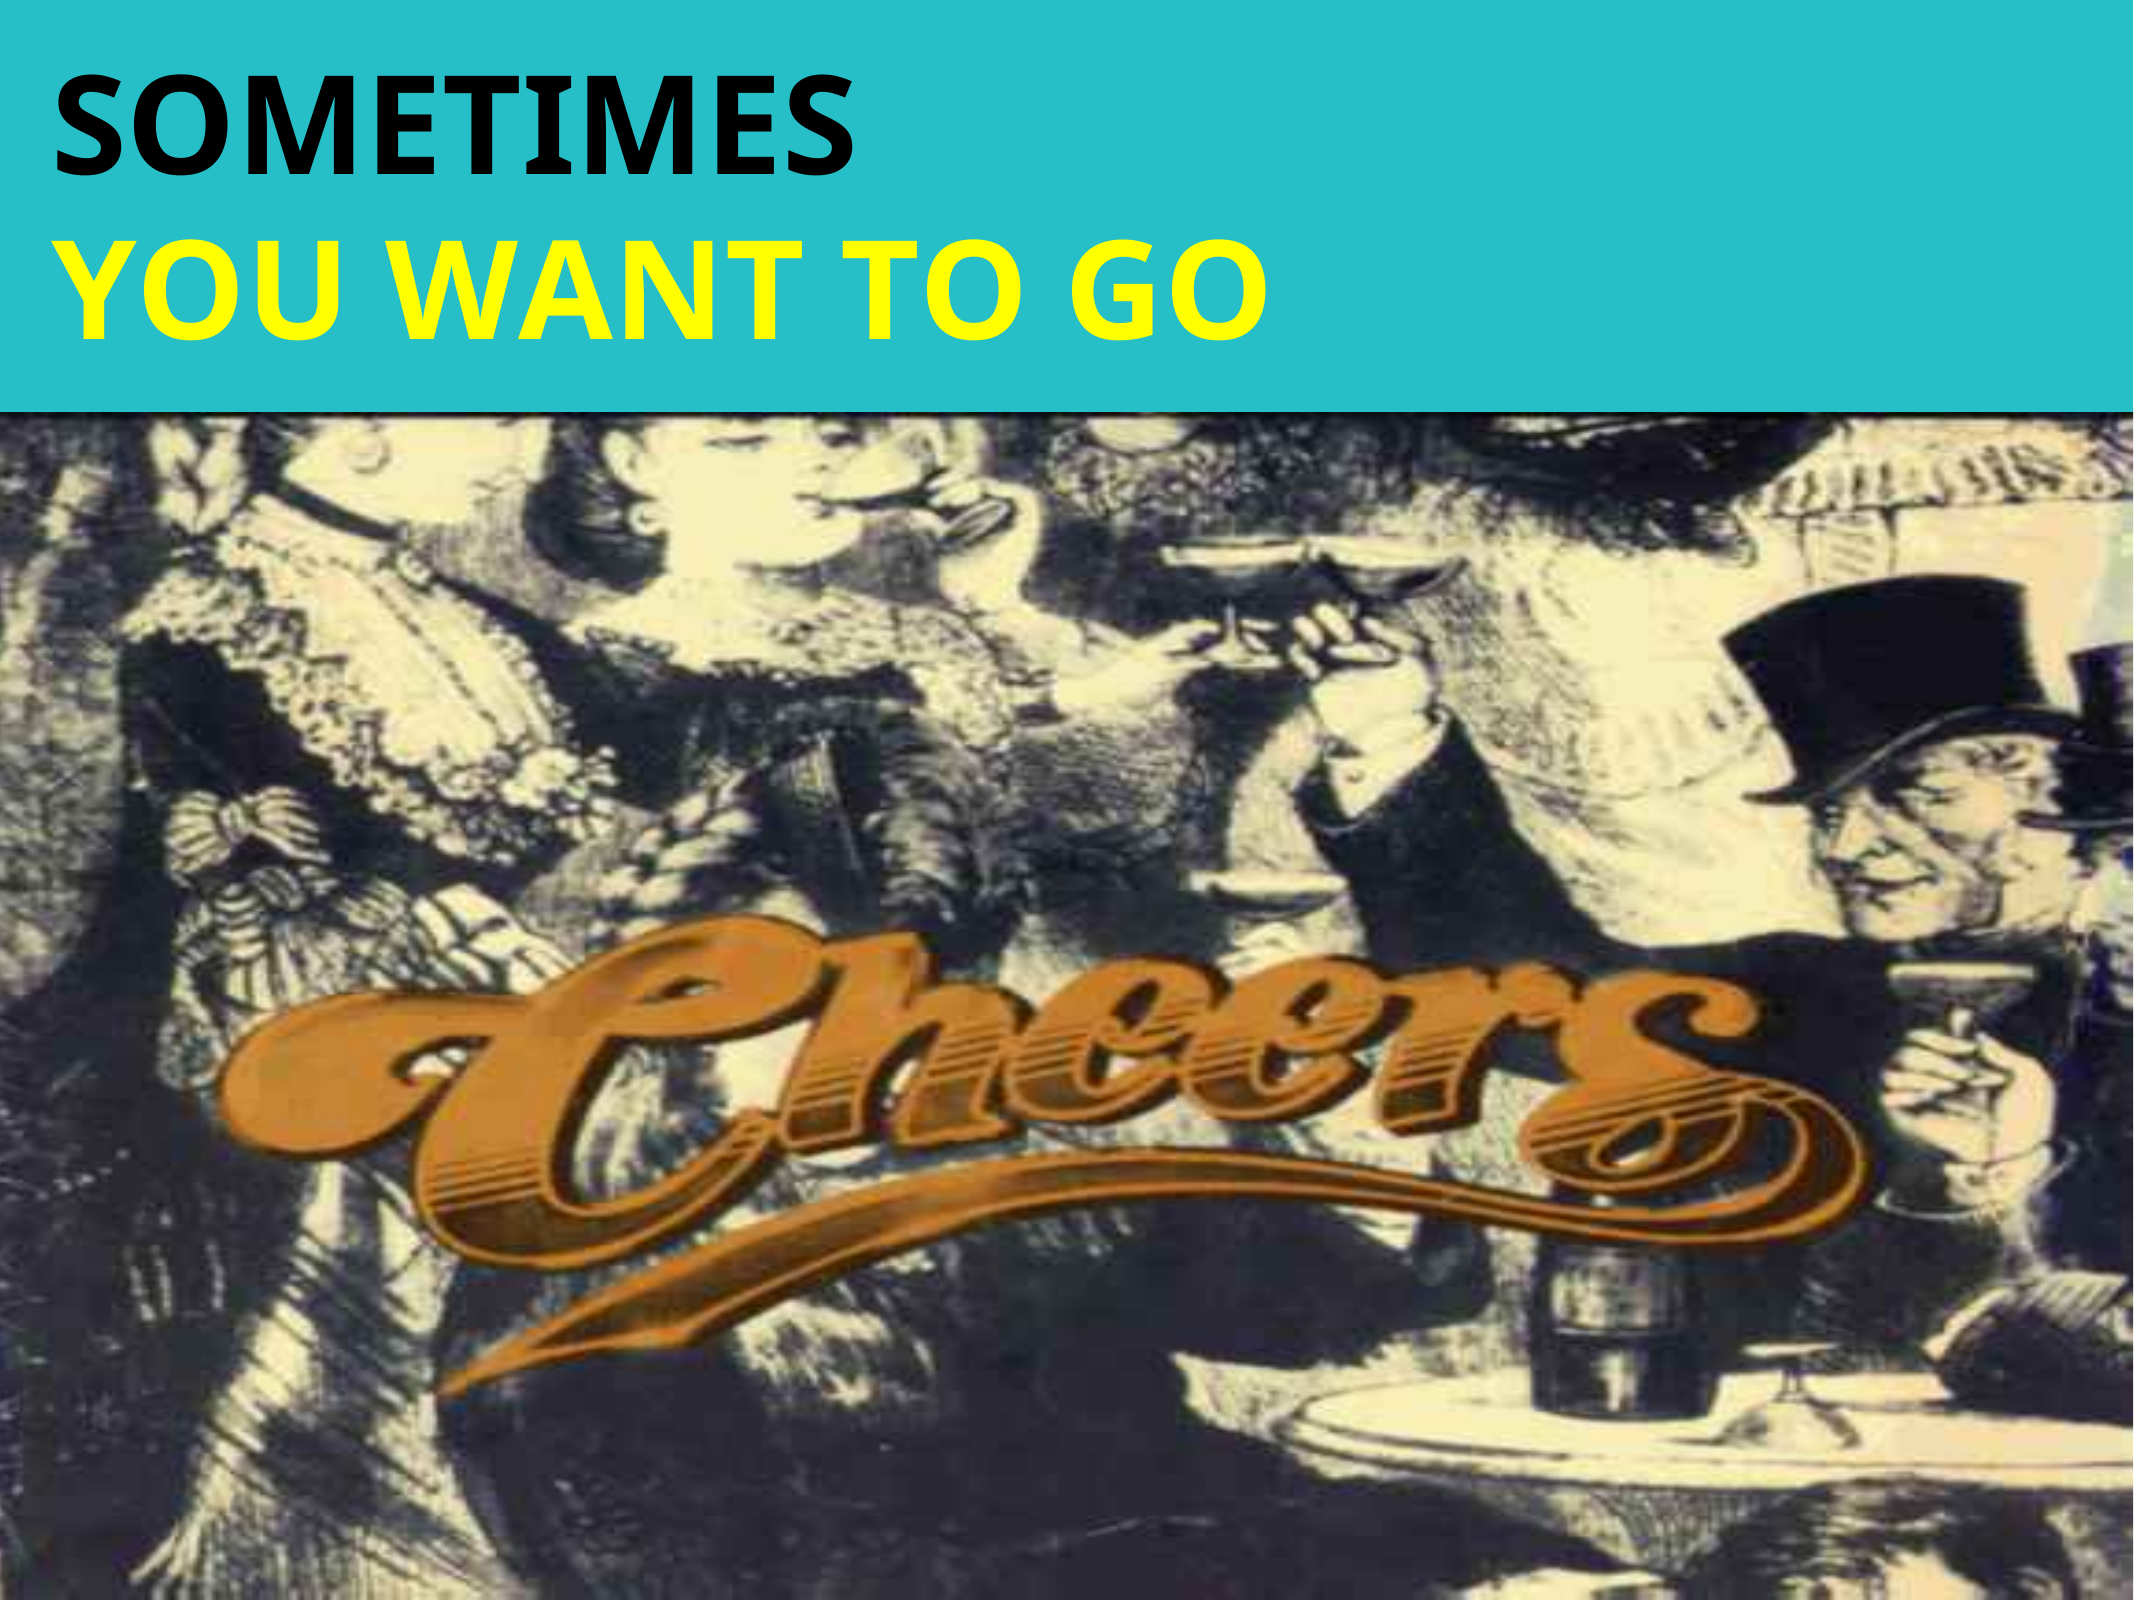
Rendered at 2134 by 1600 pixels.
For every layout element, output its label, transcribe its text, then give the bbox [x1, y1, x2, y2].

text_box SOMETIMES YOU WANT TO GO [41, 37, 2101, 412]
picture [0, 412, 2134, 1600]
